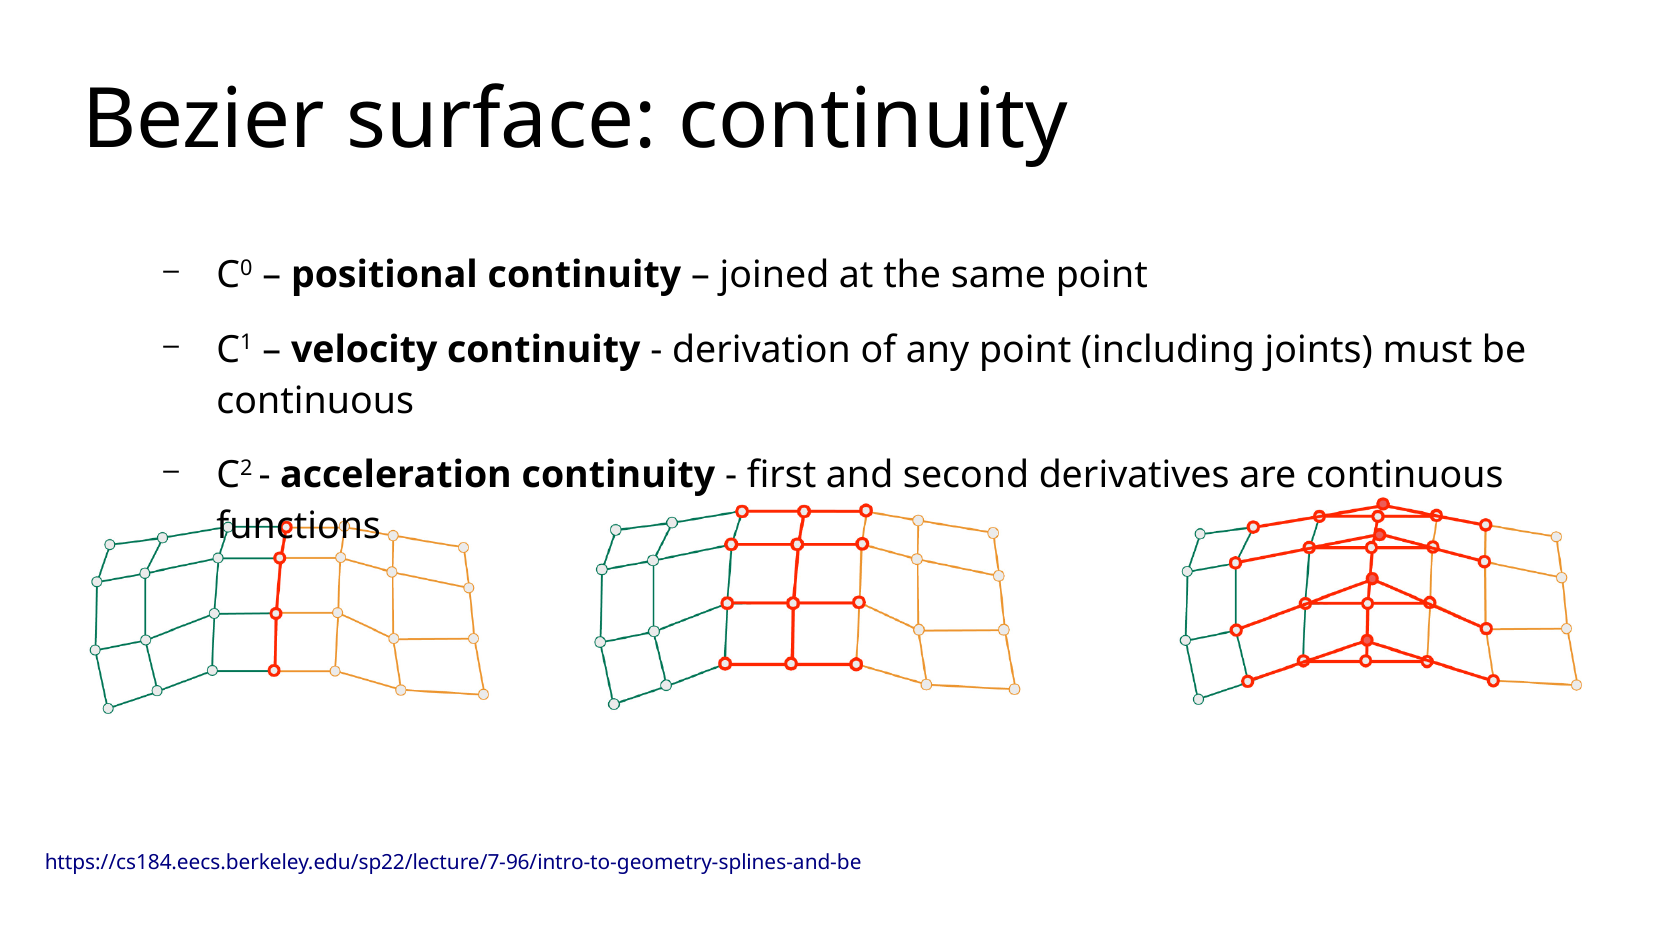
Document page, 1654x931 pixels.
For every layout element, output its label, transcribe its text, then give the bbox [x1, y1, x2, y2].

picture [585, 490, 1041, 721]
picture [1155, 494, 1611, 719]
title Bezier surface: continuity [82, 37, 1571, 193]
text_box https://cs184.eecs.berkeley.edu/sp22/lecture/7-96/intro-to-geometry-splines-and-be [30, 840, 1531, 881]
text_box C0 – positional continuity – joined at the same point C1 – velocity continuity - derivation of any point (including joints) must be continuous C2 - acceleration continuity - first and second derivatives are continuous functions [60, 240, 1636, 451]
picture [75, 509, 511, 722]
